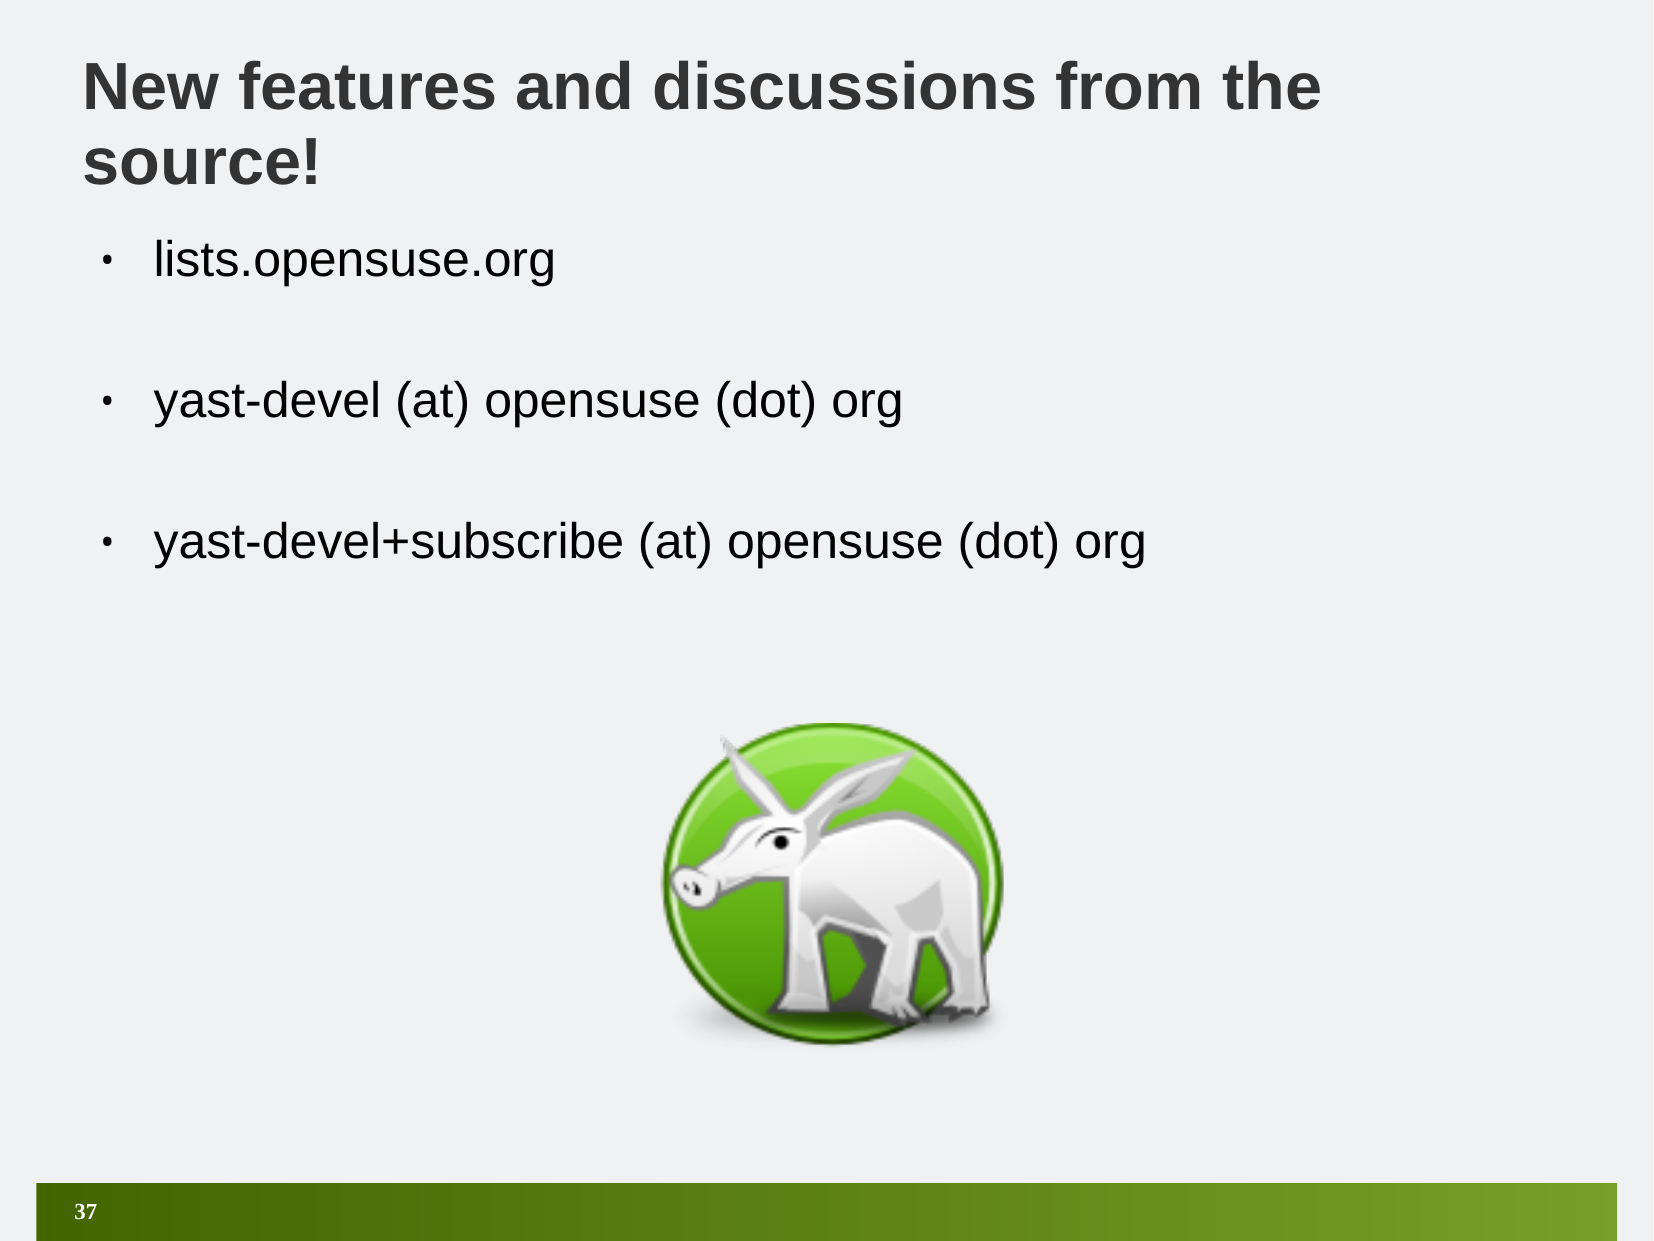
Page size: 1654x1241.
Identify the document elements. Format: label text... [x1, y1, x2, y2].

list lists.opensuse.org yast-devel (at) opensuse (dot) org yast-devel+subscribe (at) opensuse (dot) org [82, 231, 1571, 1050]
picture [0, 0, 1654, 1241]
title New features and discussions from the source! [82, 48, 1571, 199]
